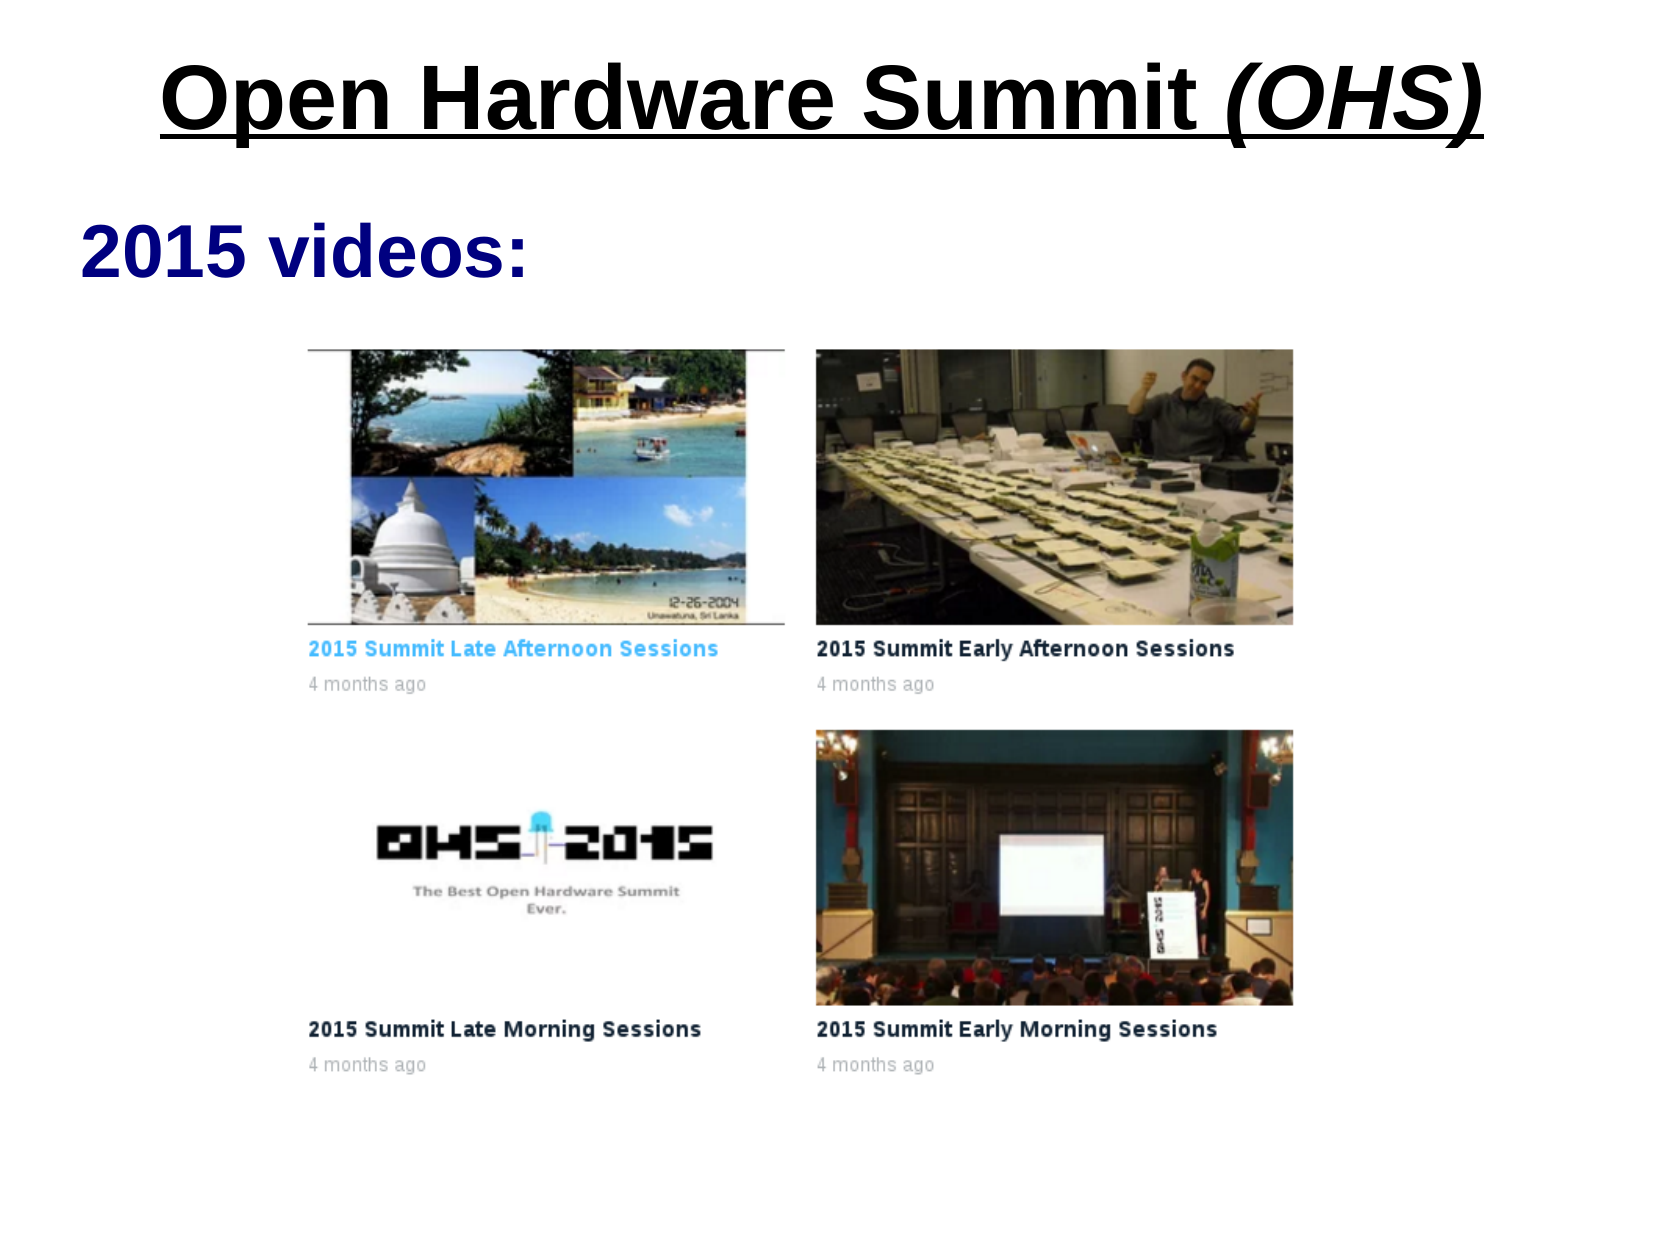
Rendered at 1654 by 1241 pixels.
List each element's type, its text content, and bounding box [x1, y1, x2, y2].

text_box 2015 videos: [45, 69, 1550, 515]
text_box Open Hardware Summit (OHS) [144, 39, 1500, 157]
picture [294, 334, 1309, 1081]
